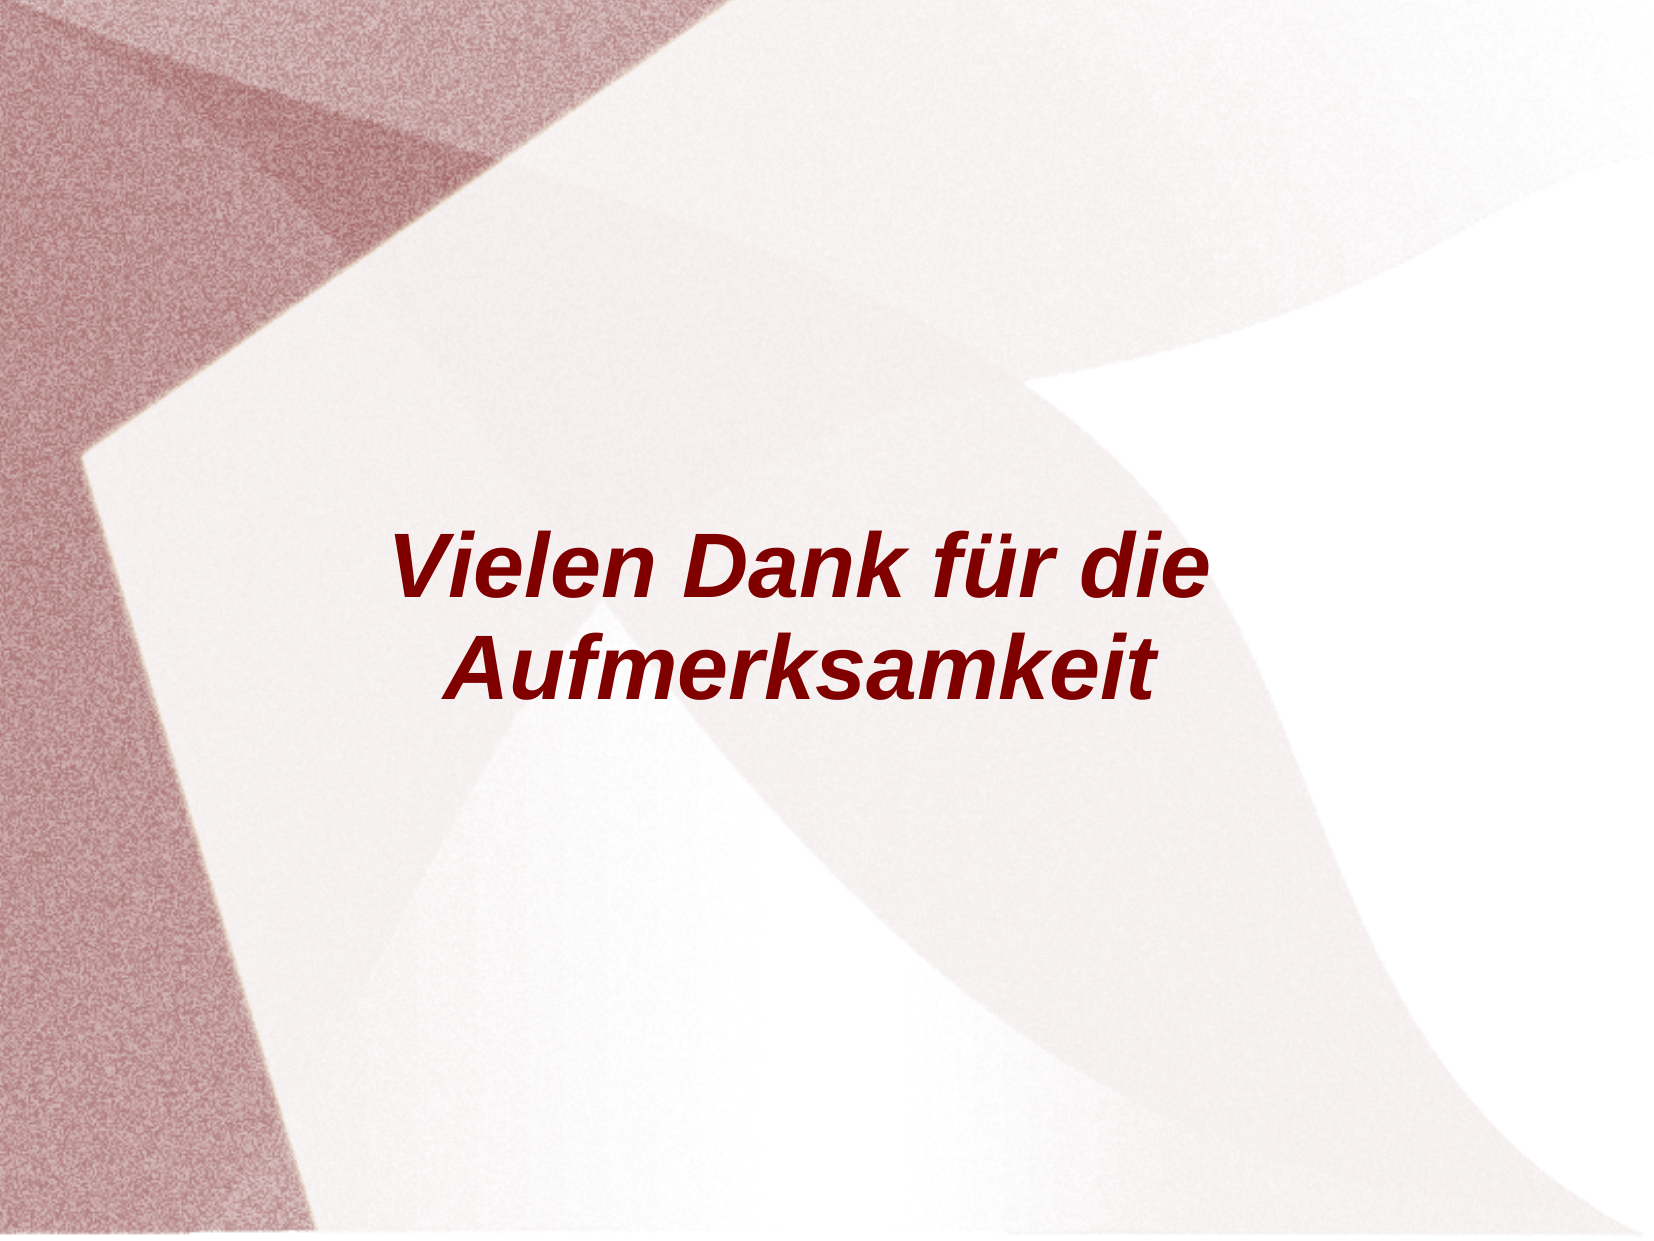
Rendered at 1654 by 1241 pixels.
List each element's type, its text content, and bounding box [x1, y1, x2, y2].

picture [0, 0, 1654, 1241]
title Vielen Dank für die Aufmerksamkeit [295, 513, 1306, 721]
